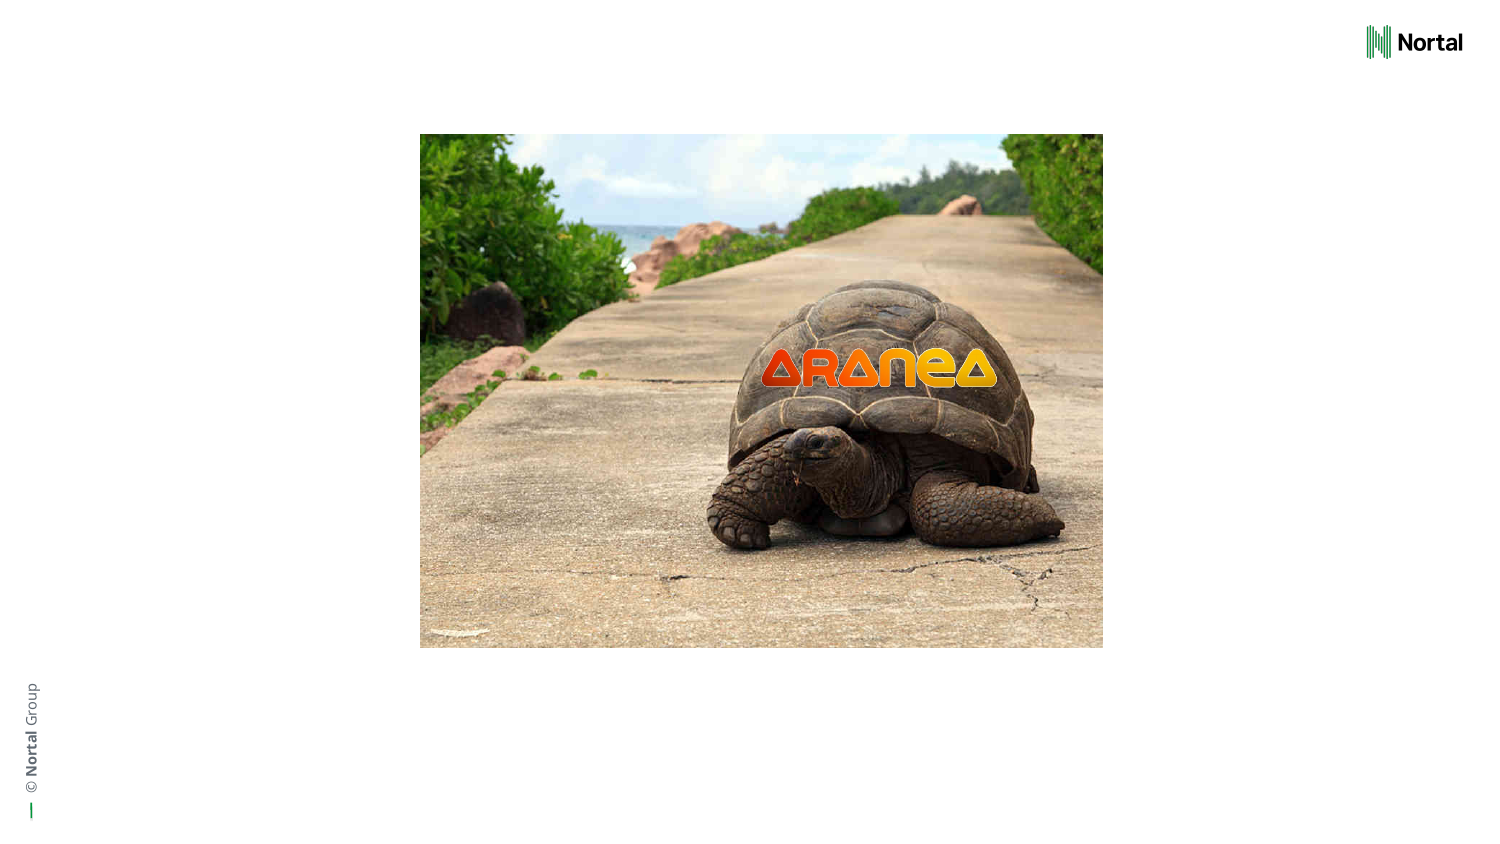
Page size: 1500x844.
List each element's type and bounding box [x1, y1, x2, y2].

picture [420, 134, 1103, 648]
